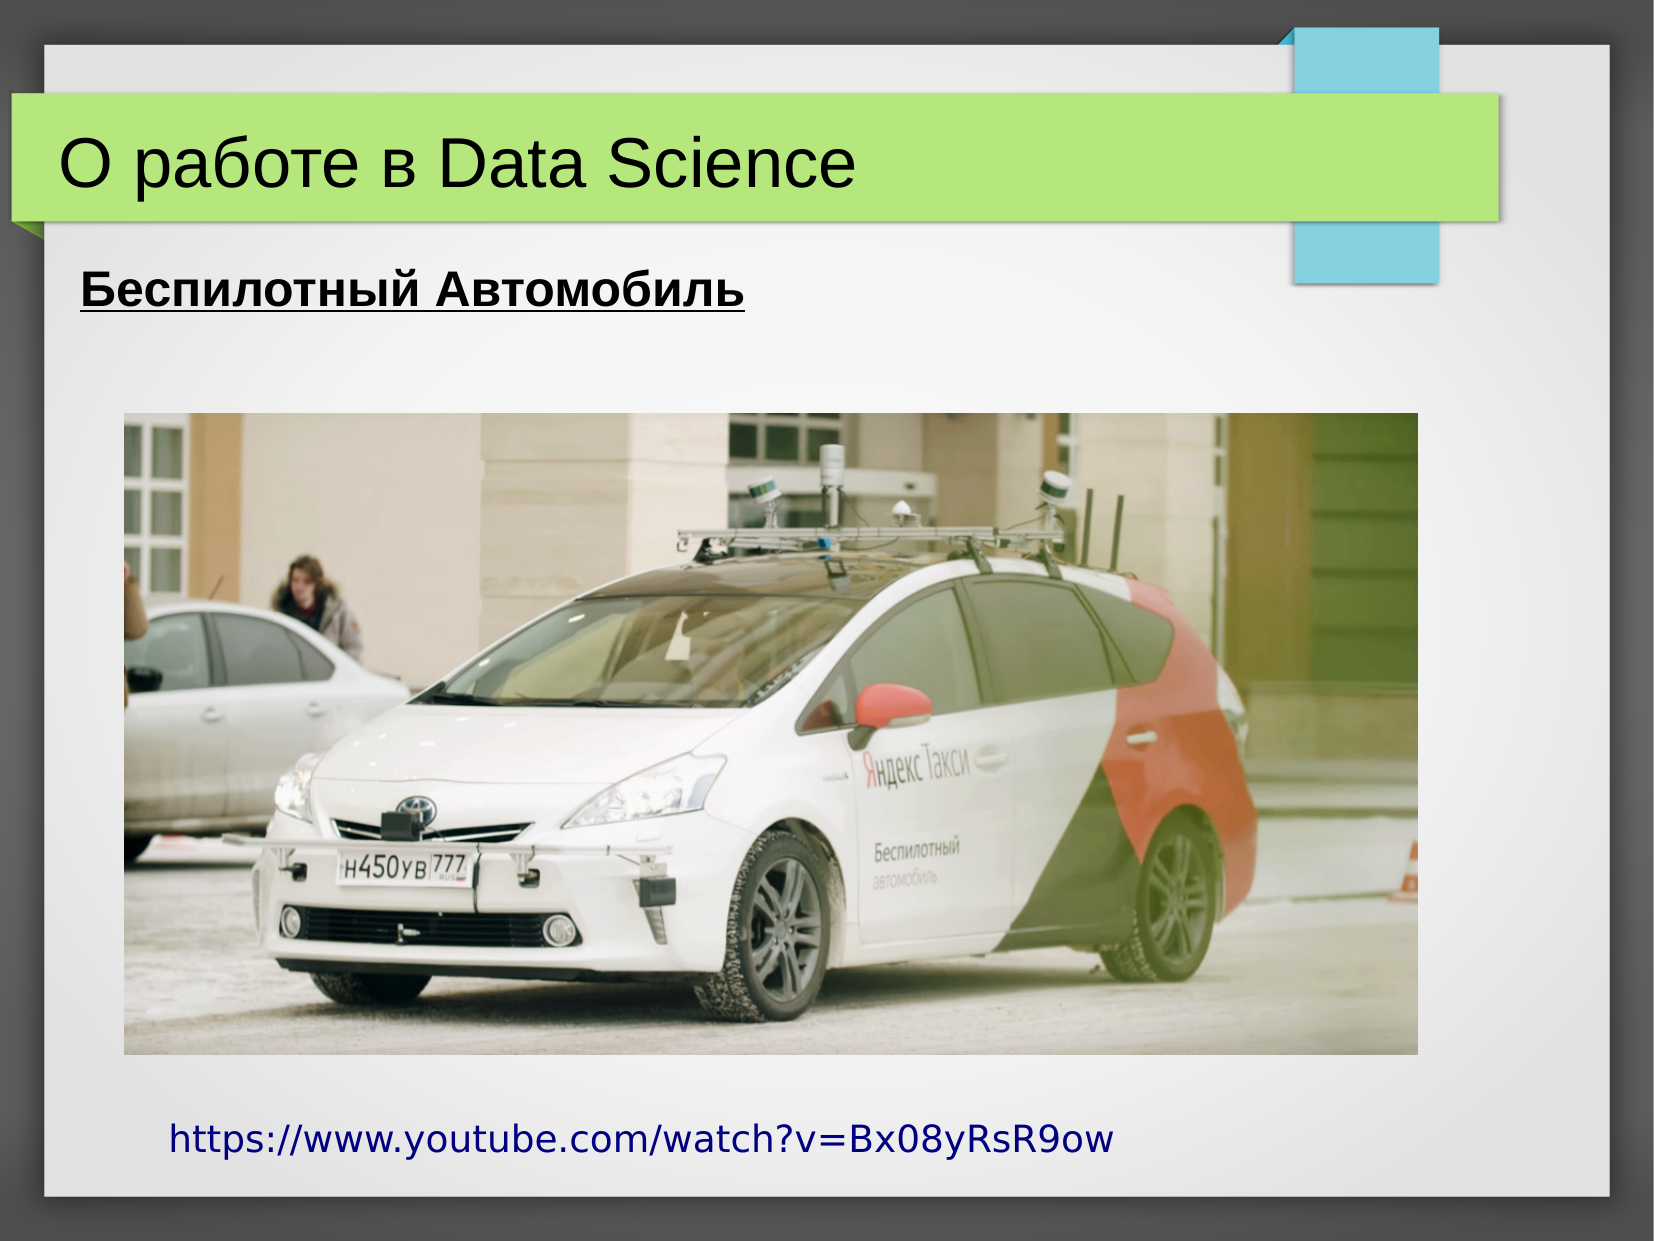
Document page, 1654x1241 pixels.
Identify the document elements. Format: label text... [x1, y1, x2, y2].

picture [0, 0, 1654, 1241]
text_box https://www.youtube.com/watch?v=Bx08yRsR9ow [153, 1110, 1482, 1169]
title О работе в Data Science [59, 123, 1394, 203]
text_box Беспилотный Автомобиль [80, 259, 1108, 319]
